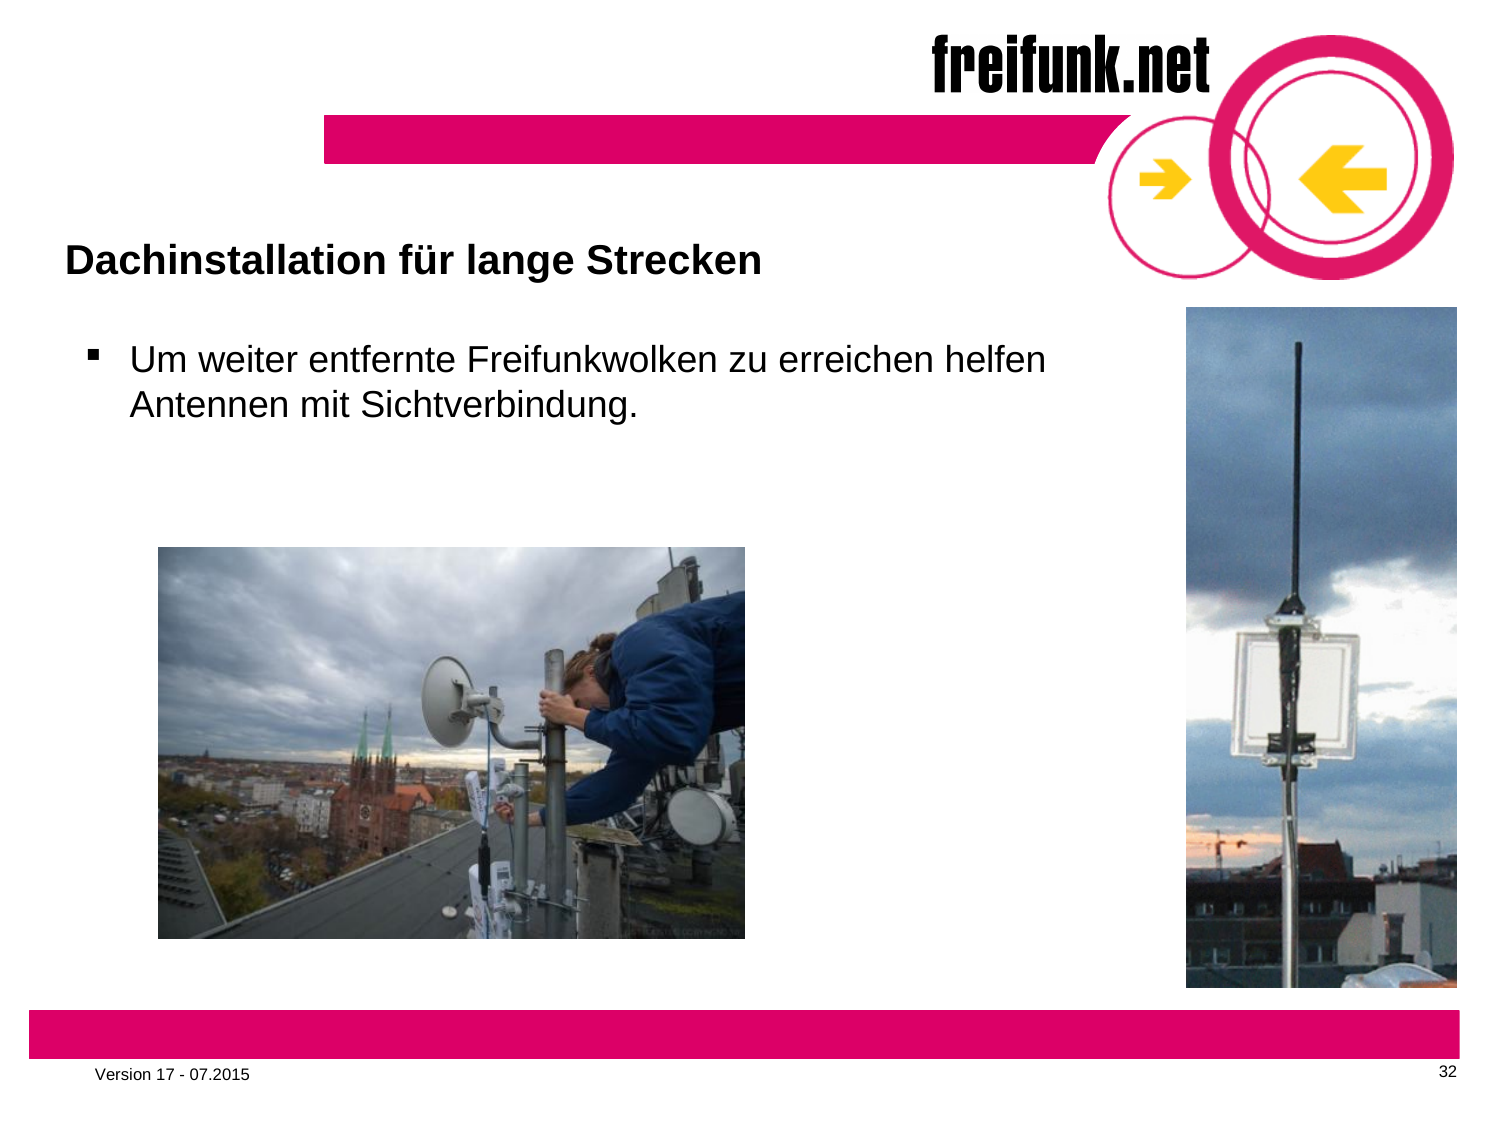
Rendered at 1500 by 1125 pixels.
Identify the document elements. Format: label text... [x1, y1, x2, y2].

text_box Dachinstallation für lange Strecken [53, 233, 1046, 313]
text_box Um weiter entfernte Freifunkwolken zu erreichen helfen Antennen mit Sichtverbindung. [55, 335, 1120, 539]
picture [158, 547, 745, 939]
picture [1186, 307, 1457, 988]
picture [932, 34, 1454, 280]
